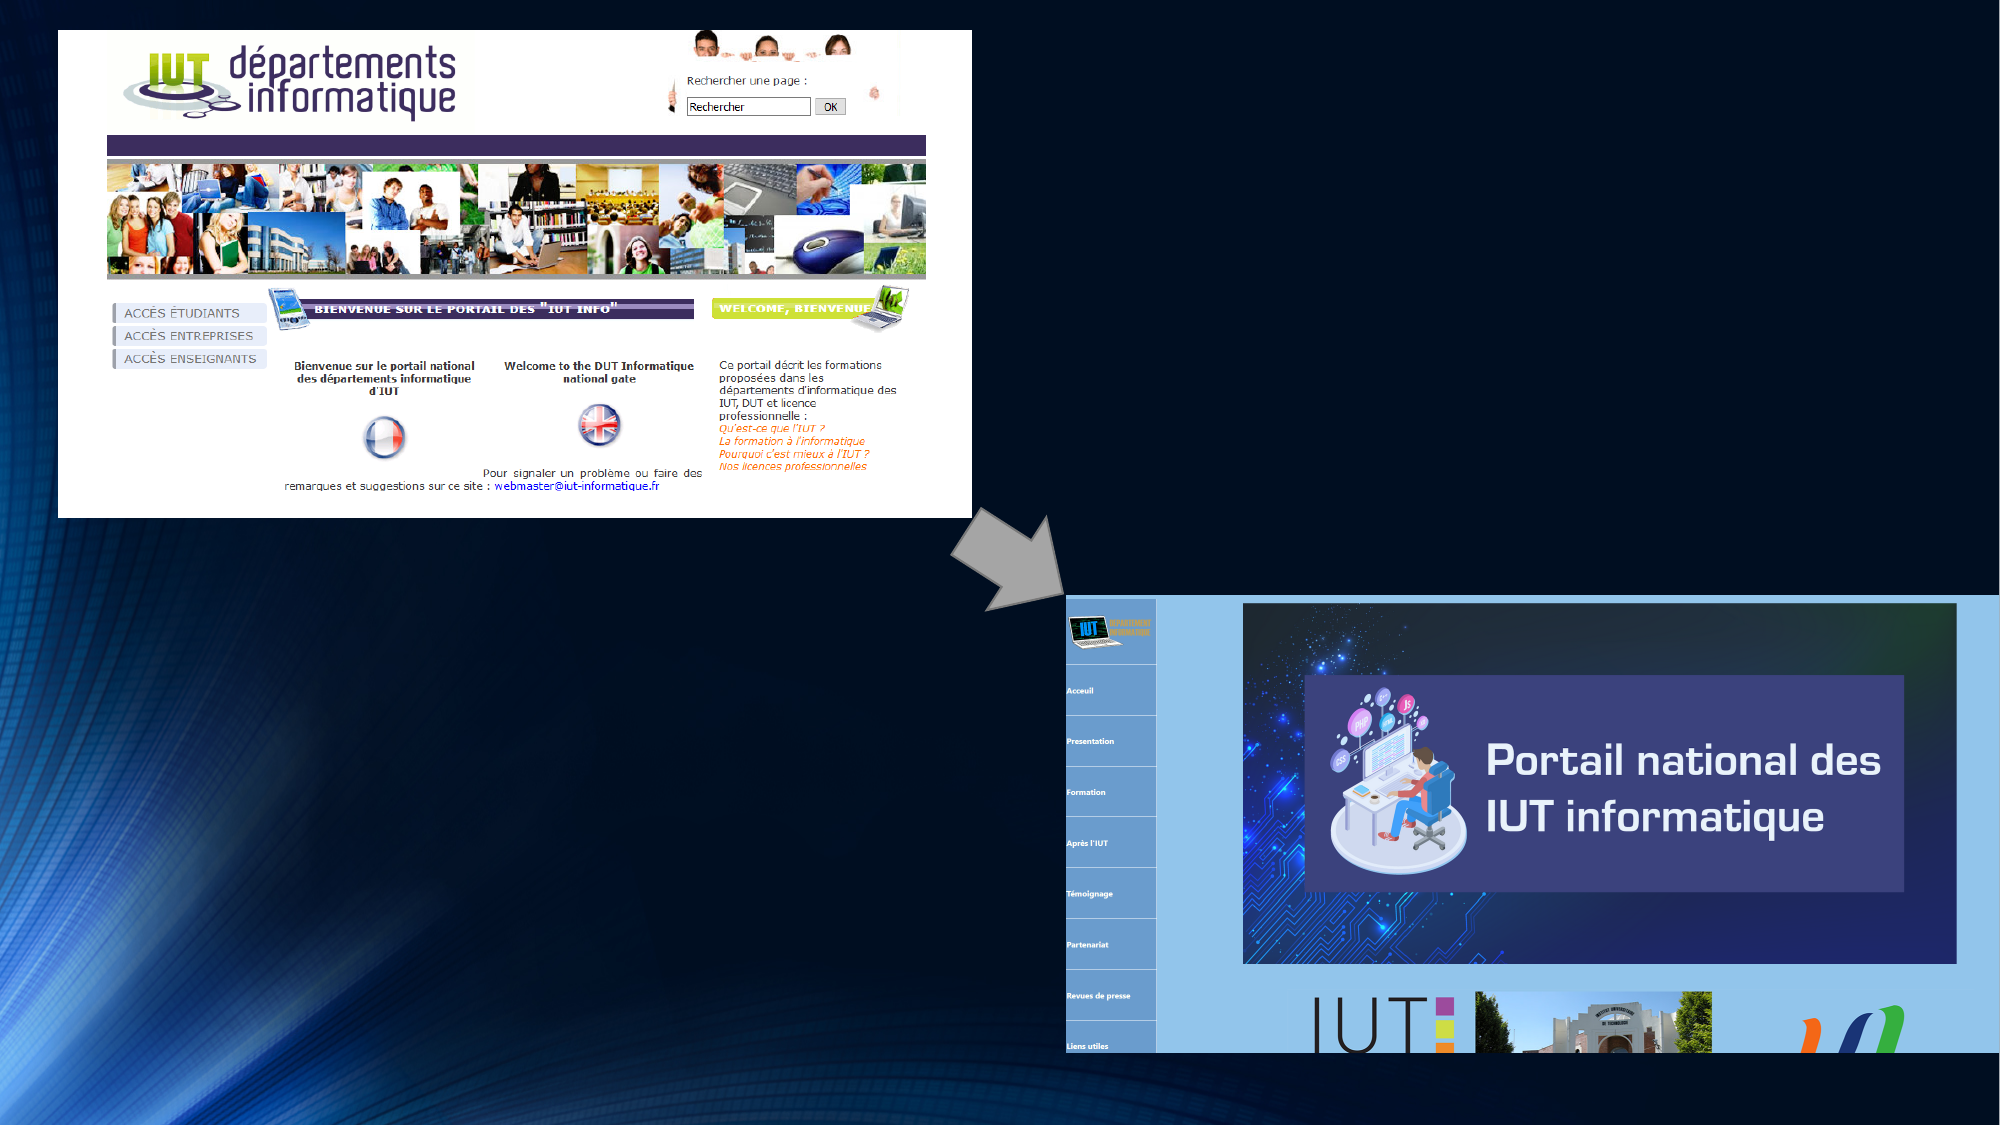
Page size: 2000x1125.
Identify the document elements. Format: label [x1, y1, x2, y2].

picture [58, 30, 972, 518]
text_box [951, 508, 1063, 611]
picture [1066, 595, 2000, 1053]
